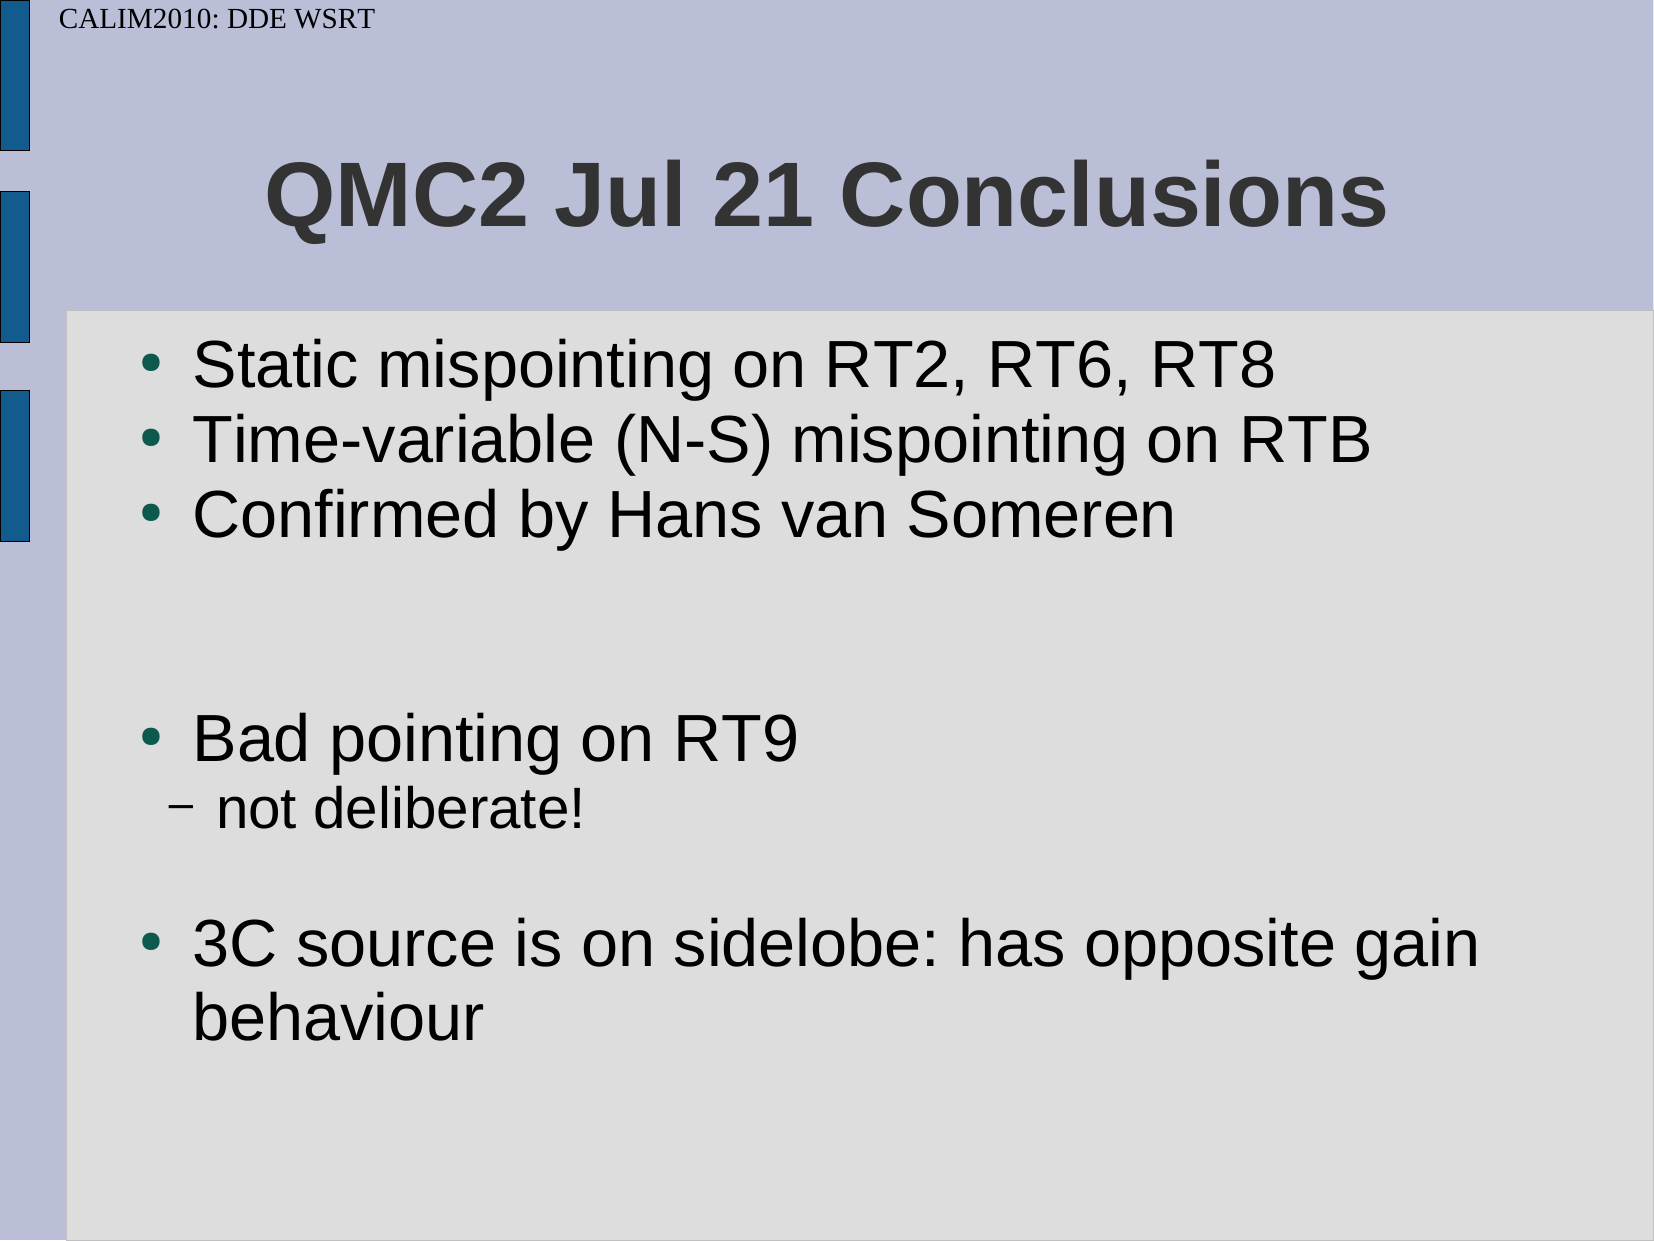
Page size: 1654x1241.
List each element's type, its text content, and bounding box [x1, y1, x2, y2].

title QMC2 Jul 21 Conclusions [121, 98, 1534, 291]
list Static mispointing on RT2, RT6, RT8 Time-variable (N-S) mispointing on RTB Confirmed by Hans van Someren Bad pointing on RT9 not deliberate! 3C source is on sidelobe: has opposite gain behaviour [121, 327, 1534, 1131]
